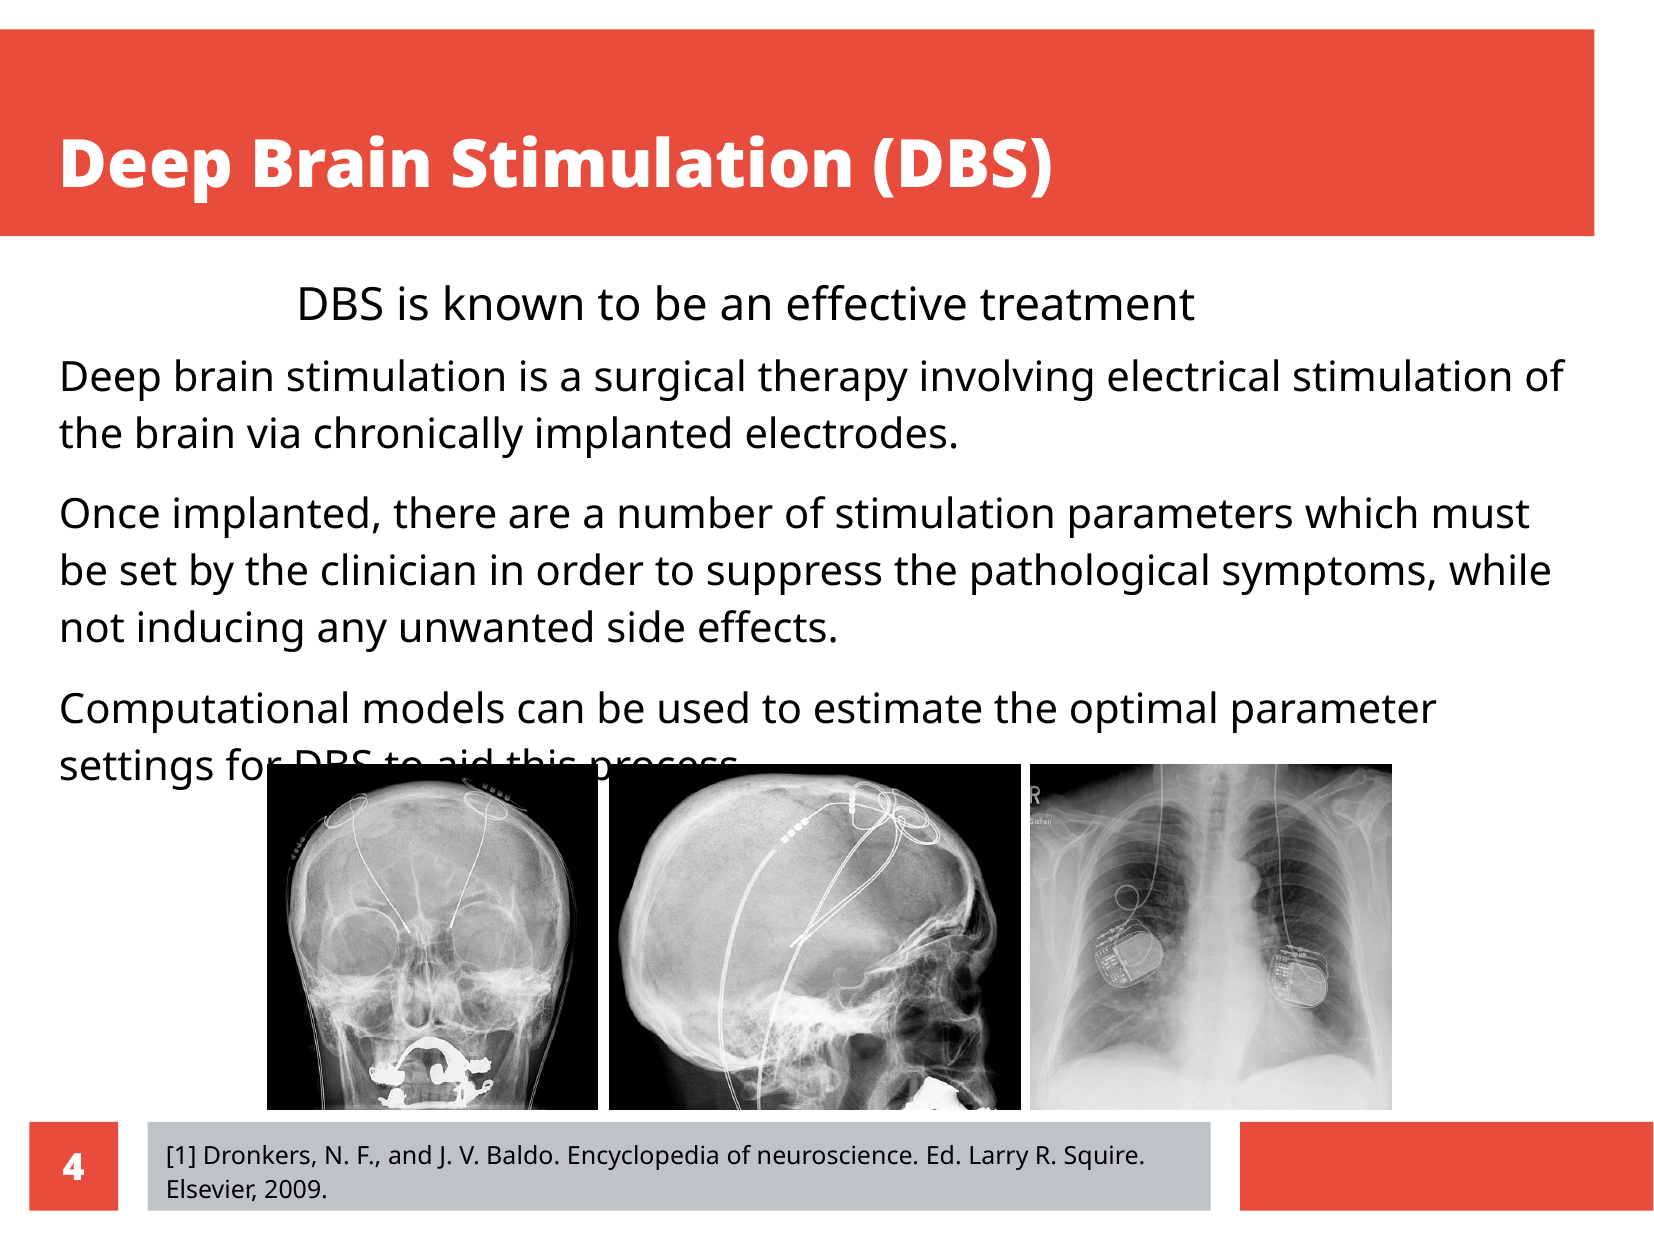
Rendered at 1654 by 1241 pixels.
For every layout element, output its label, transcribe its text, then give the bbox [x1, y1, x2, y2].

picture [609, 764, 1021, 1111]
text_box [1] Dronkers, N. F., and J. V. Baldo. Encyclopedia of neuroscience. Ed. Larry R. Squire. Elsevier, 2009. [151, 1130, 1201, 1216]
picture [1030, 764, 1392, 1110]
list Deep brain stimulation is a surgical therapy involving electrical stimulation of the brain via chronically implanted electrodes. Once implanted, there are a number of stimulation parameters which must be set by the clinician in order to suppress the pathological symptoms, while not inducing any unwanted side effects. Computational models can be used to estimate the optimal parameter settings for DBS to aid this process. [58, 346, 1565, 1004]
title Deep Brain Stimulation (DBS) [58, 58, 1595, 207]
picture [267, 764, 598, 1111]
text_box DBS is known to be an effective treatment [281, 264, 1374, 338]
